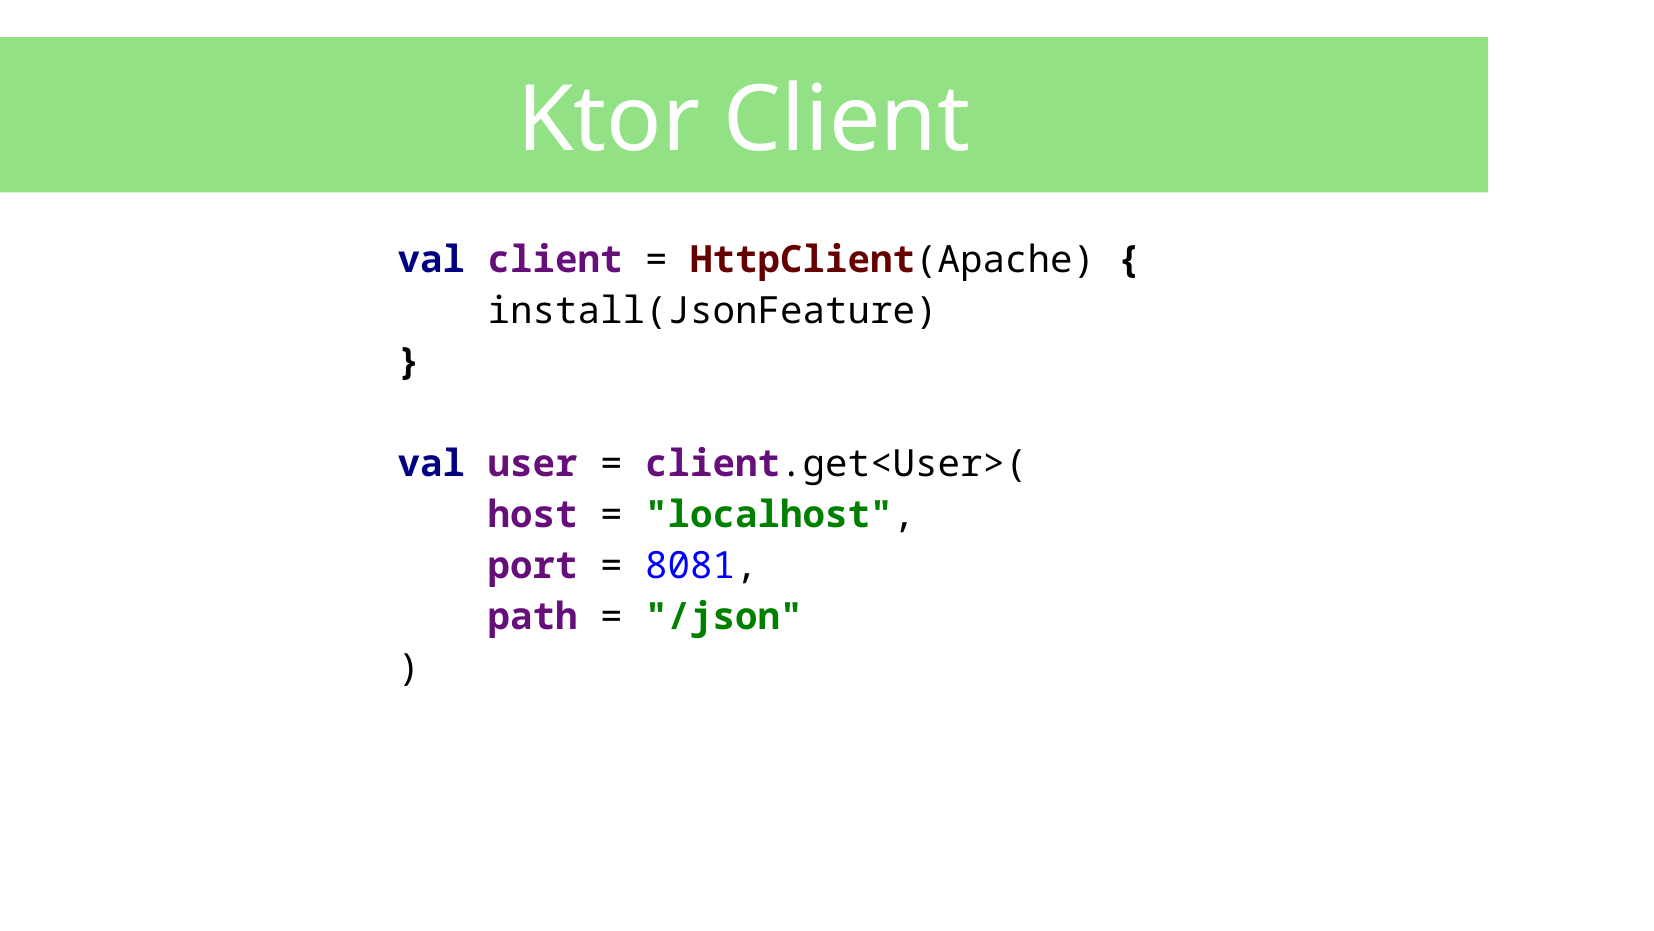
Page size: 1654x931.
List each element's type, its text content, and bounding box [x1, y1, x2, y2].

text_box val client = HttpClient(Apache) { install(JsonFeature) } val user = client.get<User>( host = "localhost", port = 8081, path = "/json" ) [382, 225, 1156, 646]
title Ktor Client [0, 37, 1489, 193]
